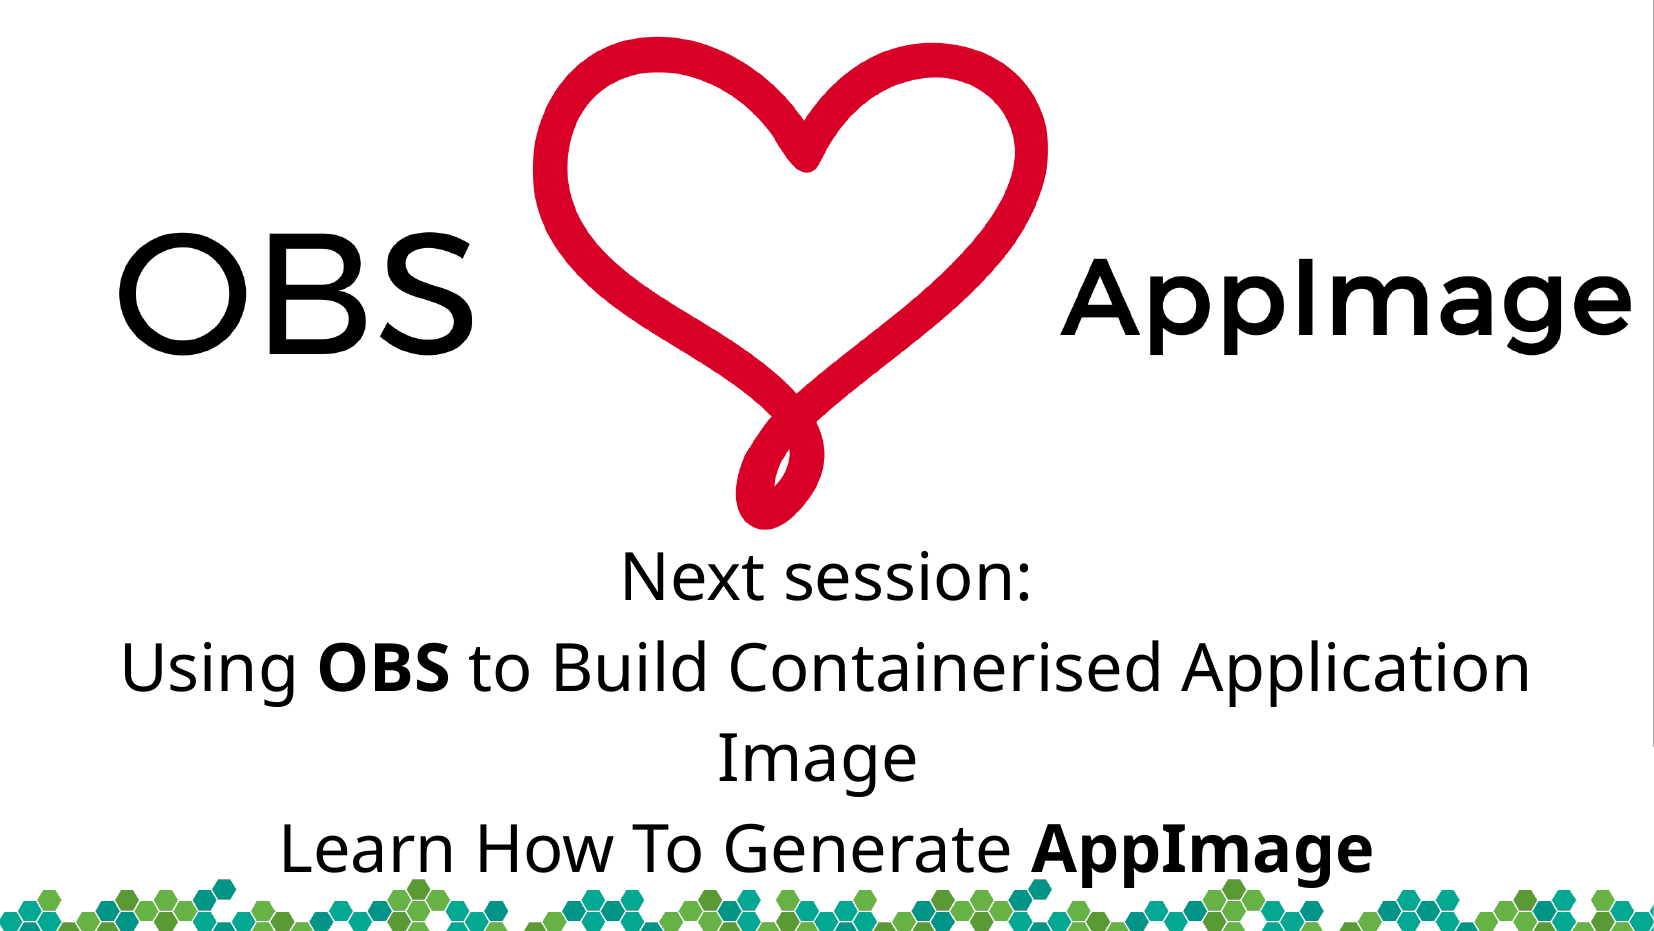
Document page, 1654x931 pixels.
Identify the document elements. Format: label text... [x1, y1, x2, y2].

picture [0, 871, 1654, 931]
subtitle Next session: Using OBS to Build Containerised Application Image Learn How To Generate AppImage [82, 546, 1571, 876]
picture [0, 0, 1654, 748]
